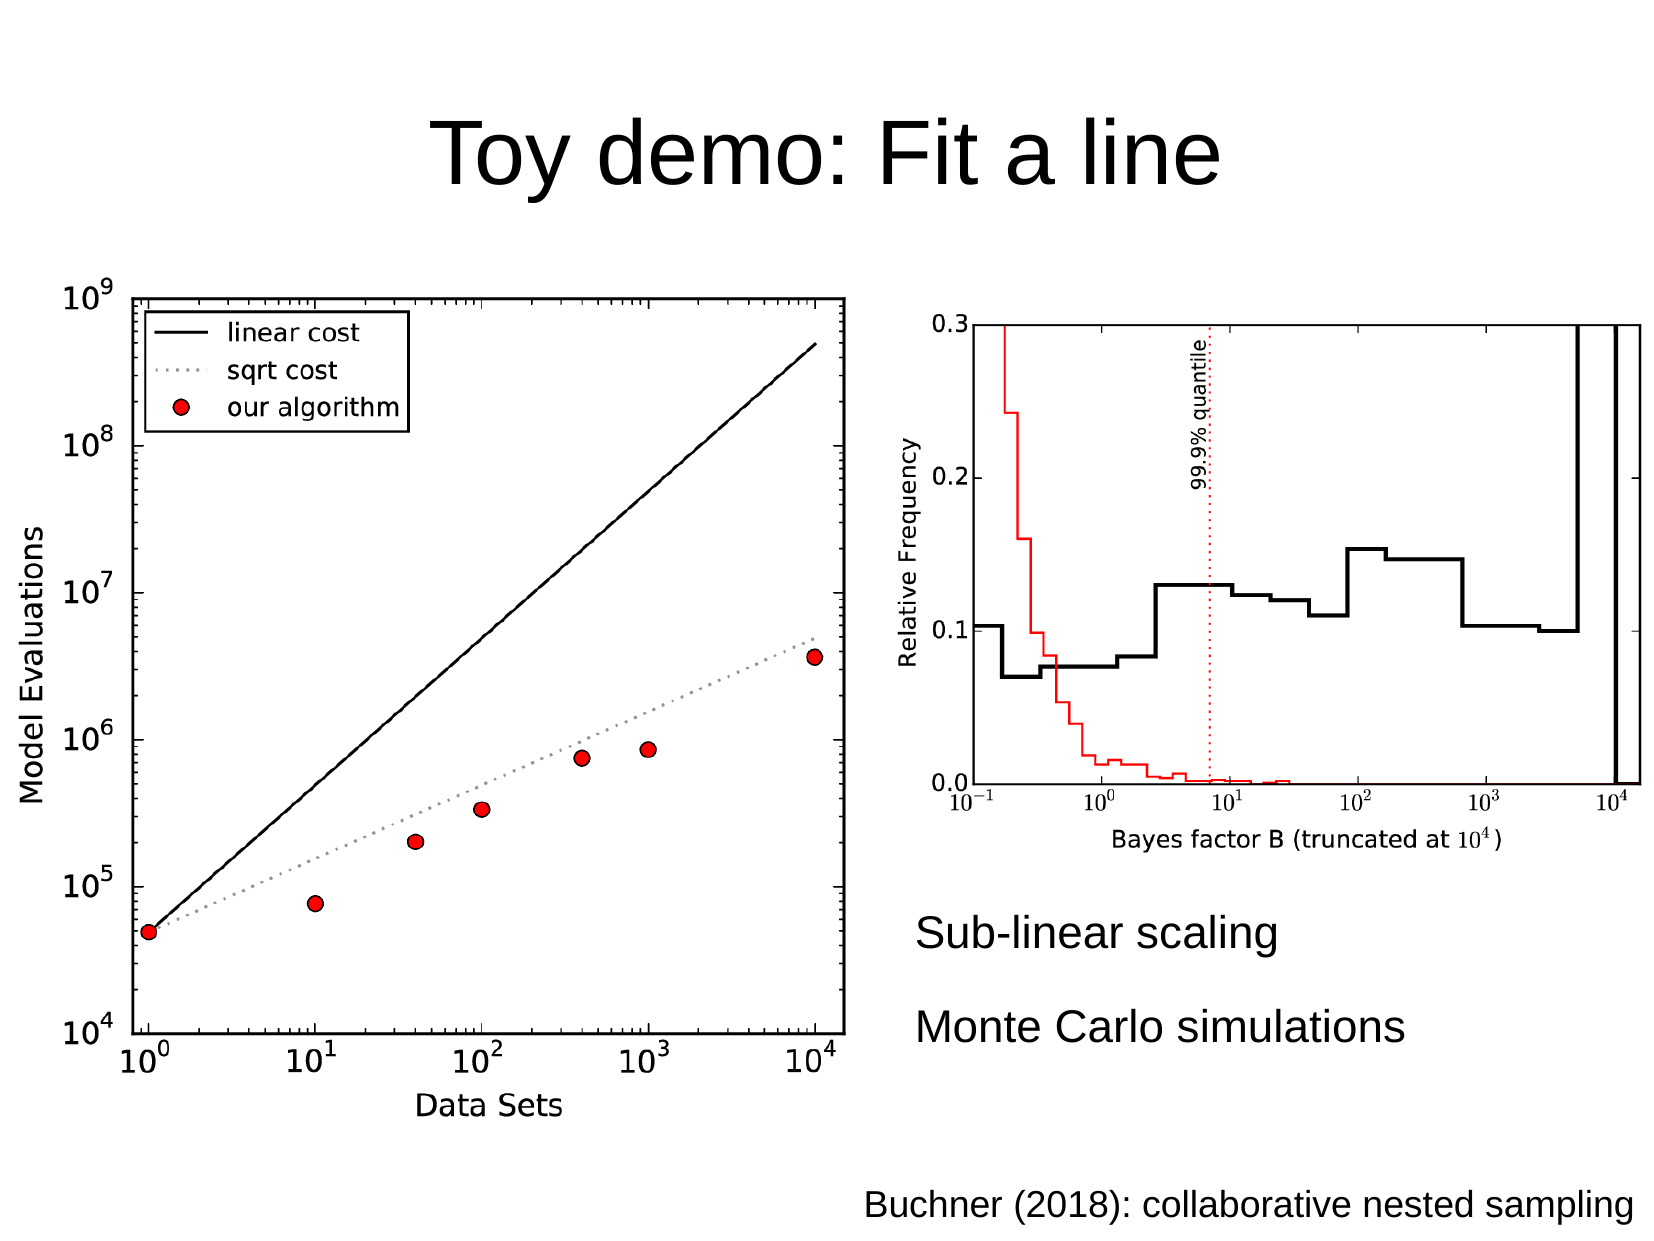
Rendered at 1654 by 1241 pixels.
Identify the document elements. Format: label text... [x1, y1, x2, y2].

title Toy demo: Fit a line [82, 49, 1571, 257]
text_box Buchner (2018): collaborative nested sampling [848, 1176, 1654, 1241]
text_box Sub-linear scaling Monte Carlo simulations [900, 900, 1426, 1144]
picture [883, 299, 1654, 868]
picture [0, 262, 863, 1140]
